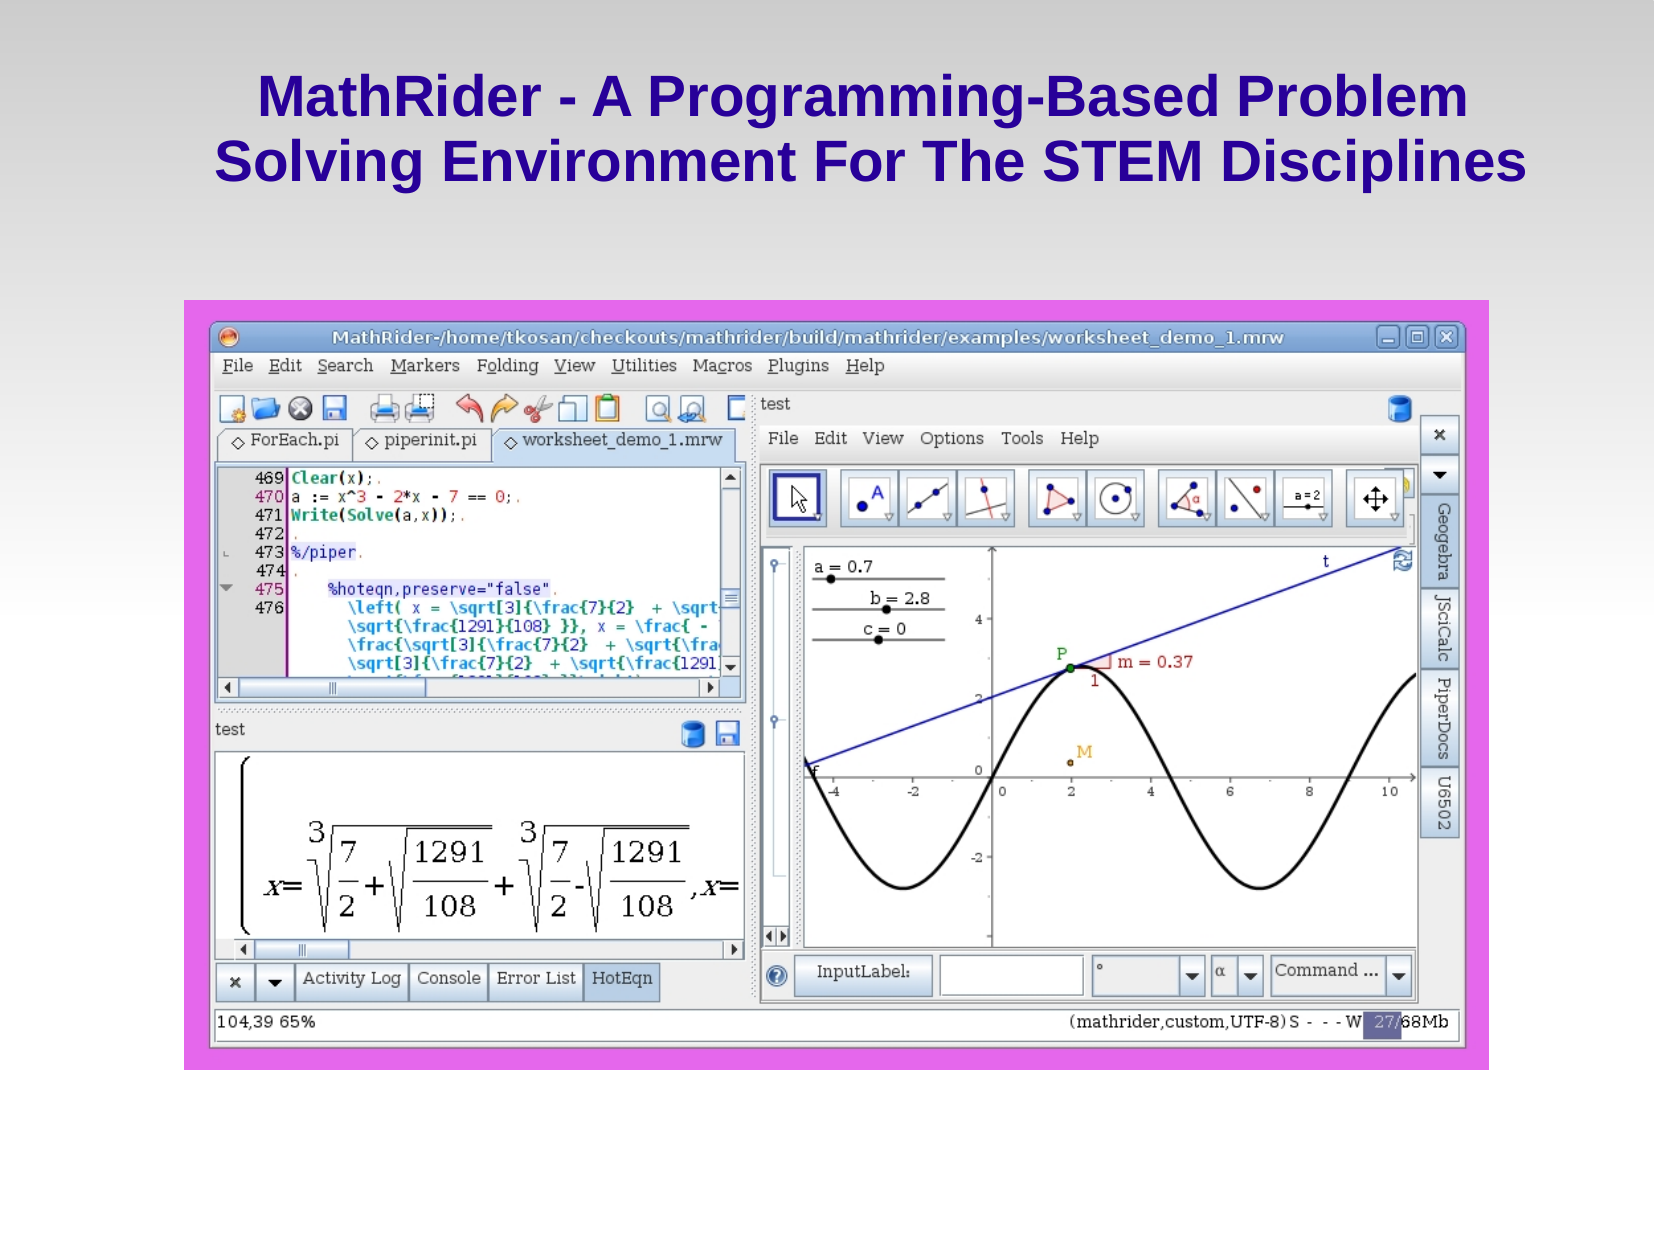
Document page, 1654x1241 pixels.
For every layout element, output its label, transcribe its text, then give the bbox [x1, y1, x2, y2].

text_box MathRider - A Programming-Based Problem Solving Environment For The STEM Disciplines [93, 56, 1543, 261]
picture [184, 300, 1489, 1071]
